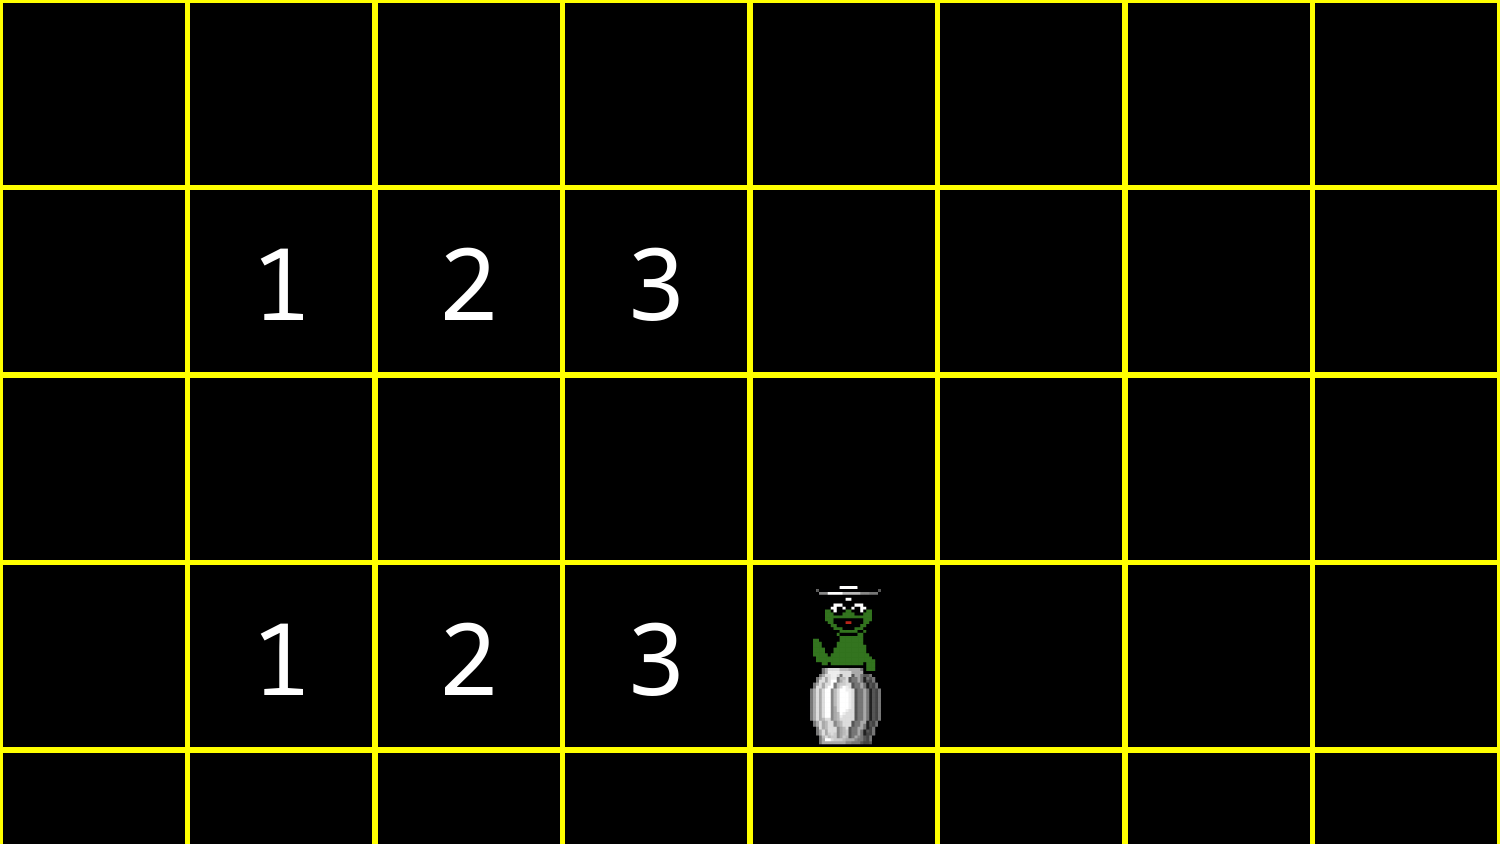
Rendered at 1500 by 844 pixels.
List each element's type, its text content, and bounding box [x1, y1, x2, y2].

table_cell [3, 753, 185, 844]
table_cell [1315, 753, 1497, 844]
table_cell [565, 753, 747, 844]
table_cell [190, 753, 372, 844]
table_cell 1 [190, 190, 372, 372]
table_cell 1 [190, 565, 372, 747]
table_cell 2 [378, 565, 560, 747]
table_cell [3, 190, 185, 372]
table_header [753, 3, 935, 185]
table_cell [1315, 190, 1497, 372]
table_header [3, 3, 185, 185]
table_header [1128, 3, 1310, 185]
table_cell [378, 753, 560, 844]
table_cell [753, 565, 935, 747]
table_cell [565, 378, 747, 560]
table_cell 3 [565, 190, 747, 372]
table_cell [753, 753, 935, 844]
table_cell [1315, 565, 1497, 747]
table_cell [190, 378, 372, 560]
table_cell [1128, 378, 1310, 560]
table_cell [753, 190, 935, 372]
table_header [940, 3, 1122, 185]
table_cell [1128, 190, 1310, 372]
table_cell [940, 378, 1122, 560]
table_header [1315, 3, 1497, 185]
table_cell [940, 190, 1122, 372]
table_cell [378, 378, 560, 560]
table_cell [1128, 565, 1310, 747]
table_header [378, 3, 560, 185]
picture [807, 583, 884, 747]
table_cell 3 [565, 565, 747, 747]
table_cell [940, 753, 1122, 844]
table_cell [1128, 753, 1310, 844]
table_header [190, 3, 372, 185]
table_header [565, 3, 747, 185]
table_cell [1315, 378, 1497, 560]
table_cell [3, 565, 185, 747]
table_cell [3, 378, 185, 560]
table_cell [940, 565, 1122, 747]
table_cell 2 [378, 190, 560, 372]
table_cell [753, 378, 935, 560]
